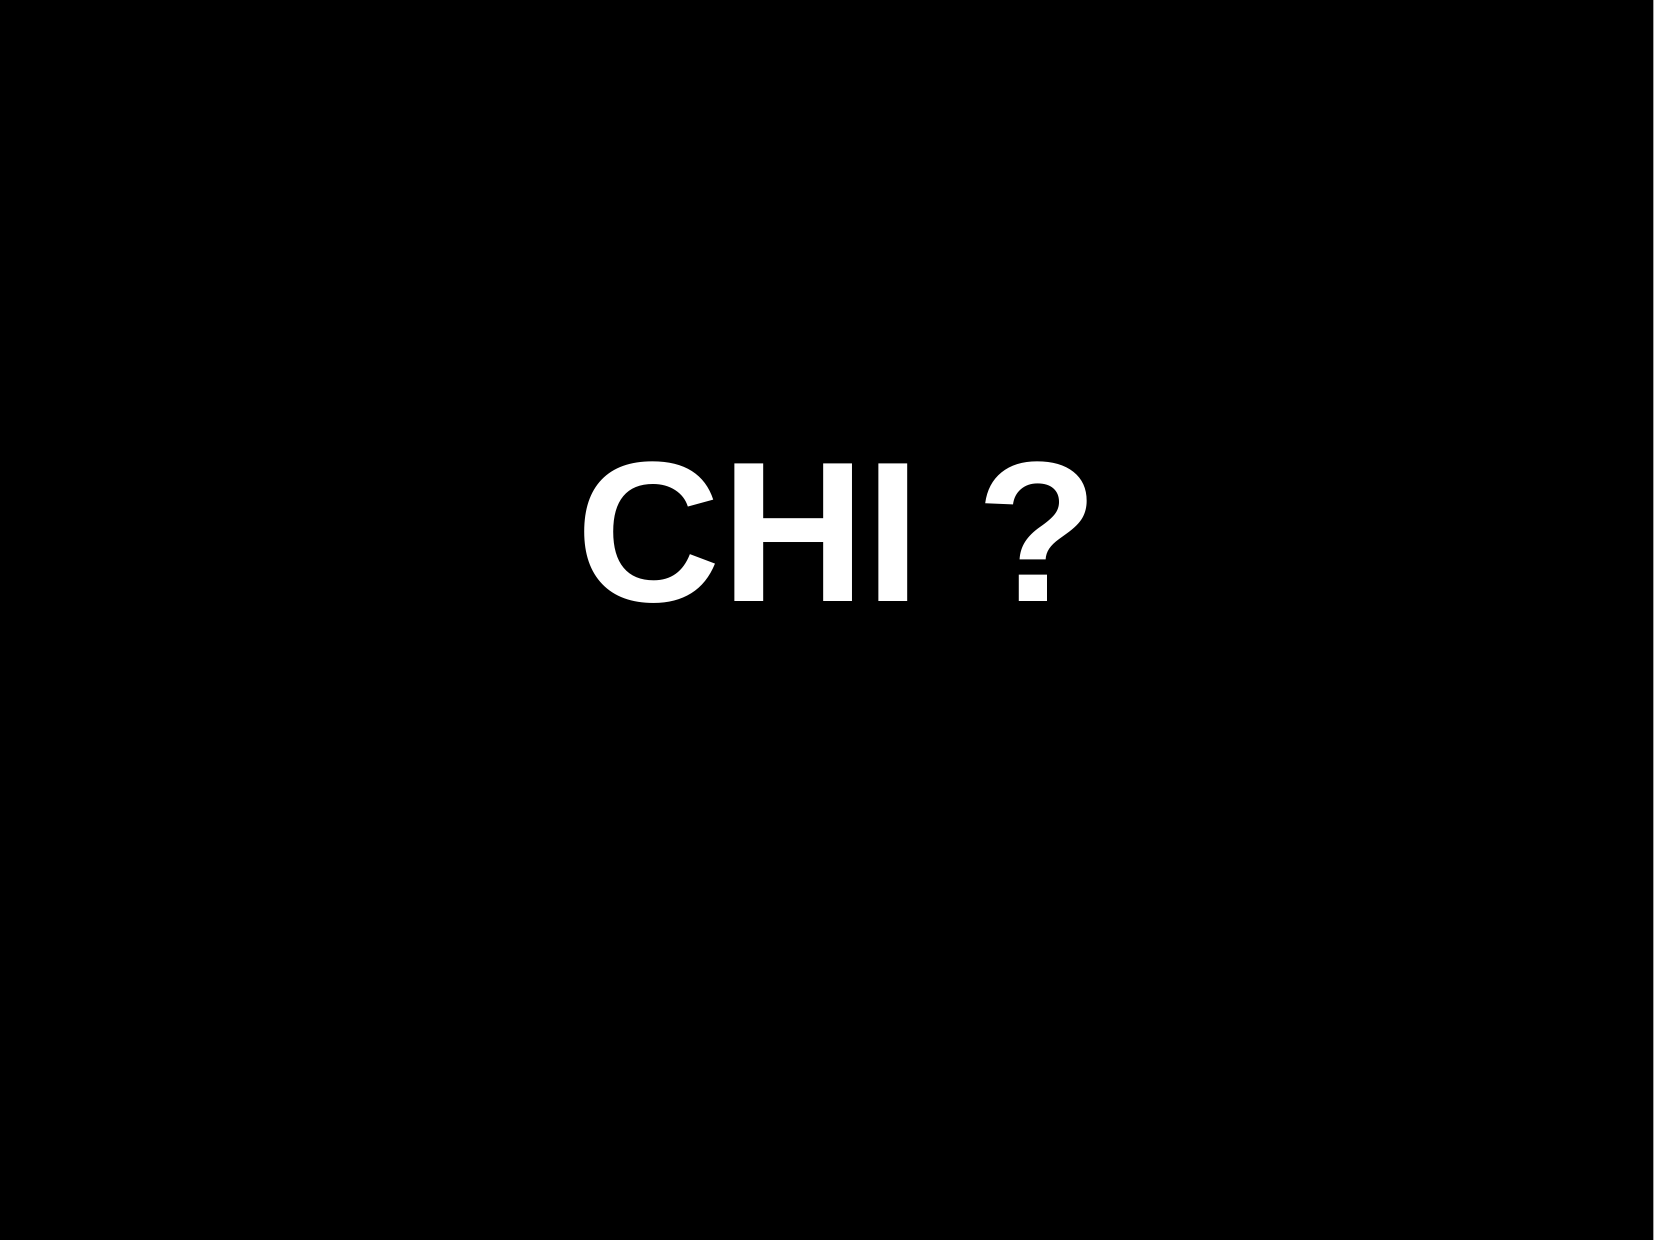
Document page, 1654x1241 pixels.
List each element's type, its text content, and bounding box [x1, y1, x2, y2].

text_box CHI ? [317, 413, 1359, 686]
